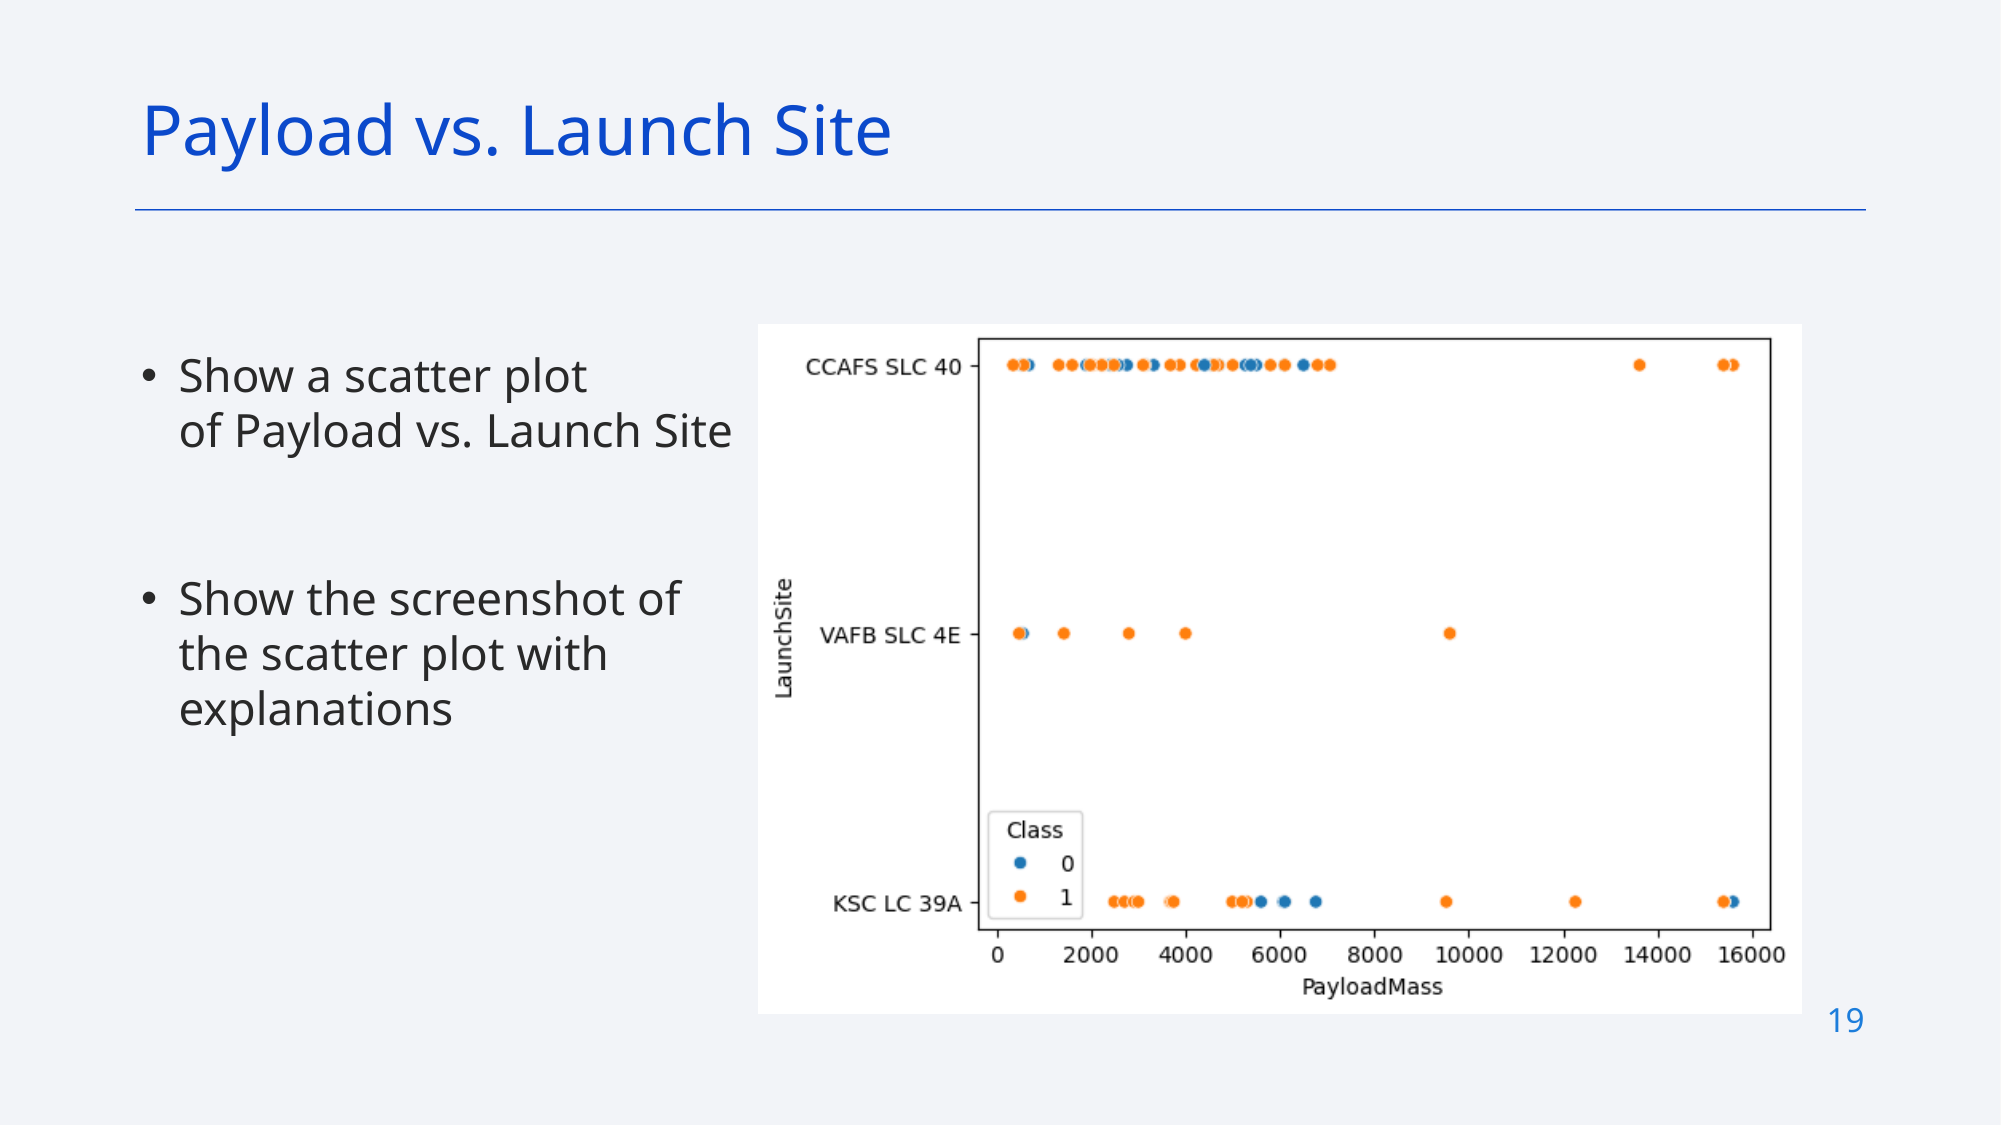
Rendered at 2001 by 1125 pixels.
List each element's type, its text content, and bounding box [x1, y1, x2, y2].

picture [0, 0, 2001, 1125]
text_box Payload vs. Launch Site [126, 88, 1852, 179]
list Show a scatter plot of Payload vs. Launch Site Show the screenshot of the scatter plot with explanations [126, 339, 758, 965]
